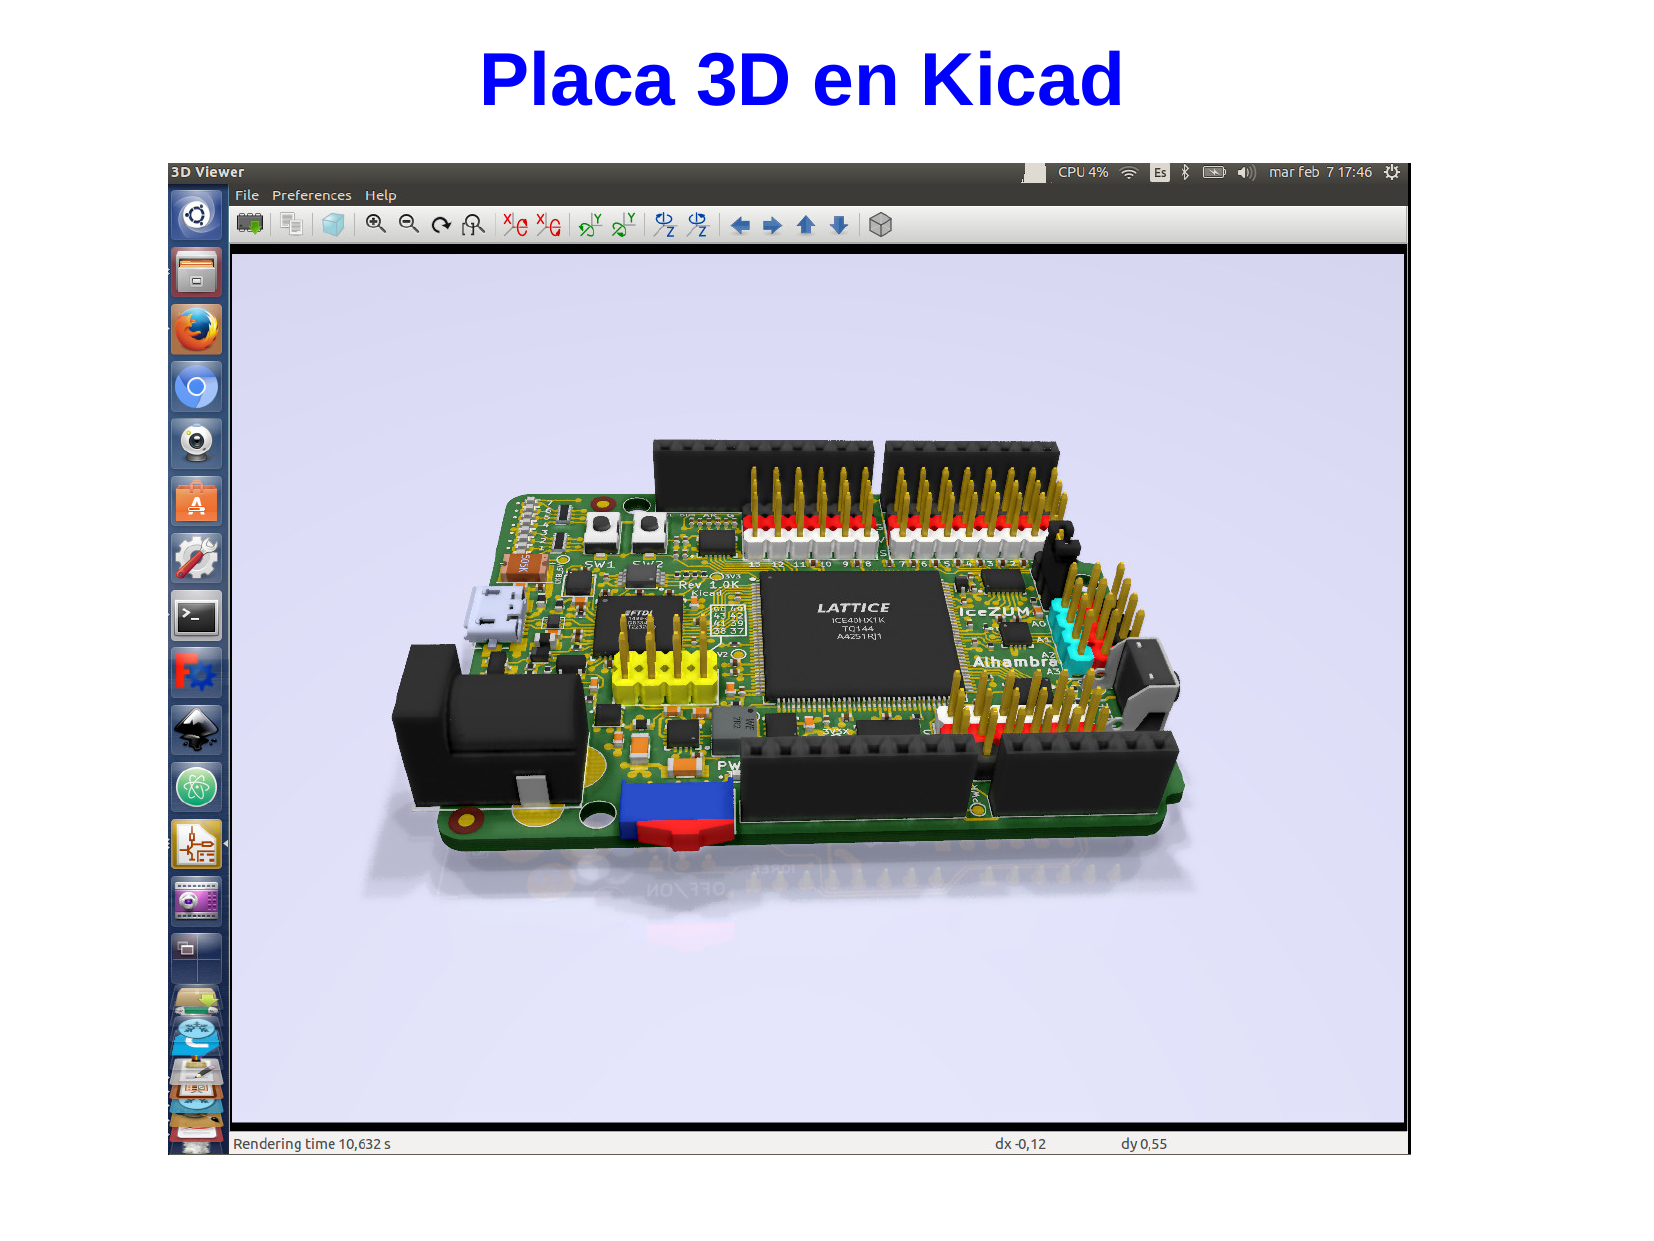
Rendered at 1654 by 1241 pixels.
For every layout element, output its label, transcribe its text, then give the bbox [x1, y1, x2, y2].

picture [168, 163, 1411, 1156]
text_box Placa 3D en Kicad [75, 30, 1531, 167]
